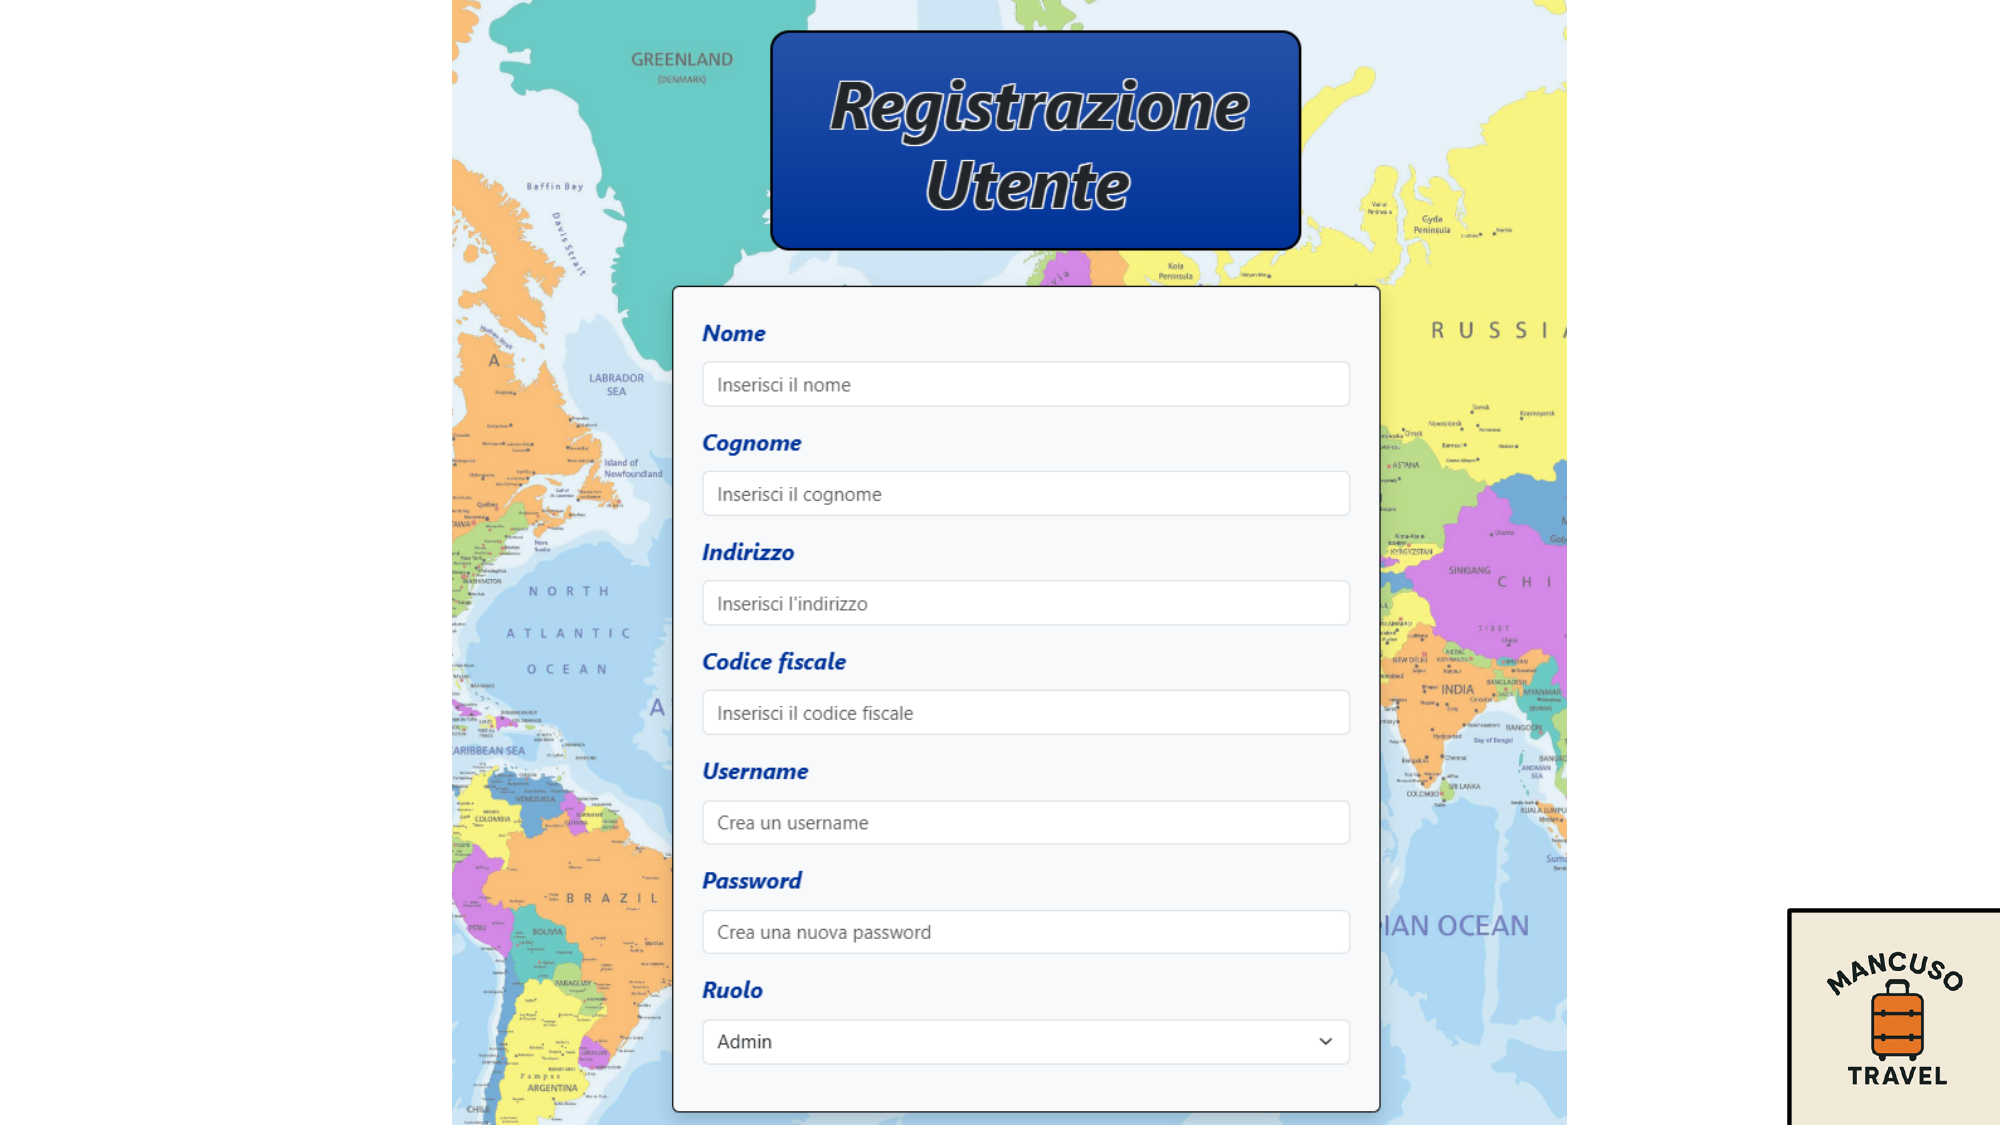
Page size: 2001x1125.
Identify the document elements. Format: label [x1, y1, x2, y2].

picture [452, 0, 1567, 1125]
picture [1787, 908, 2000, 1125]
